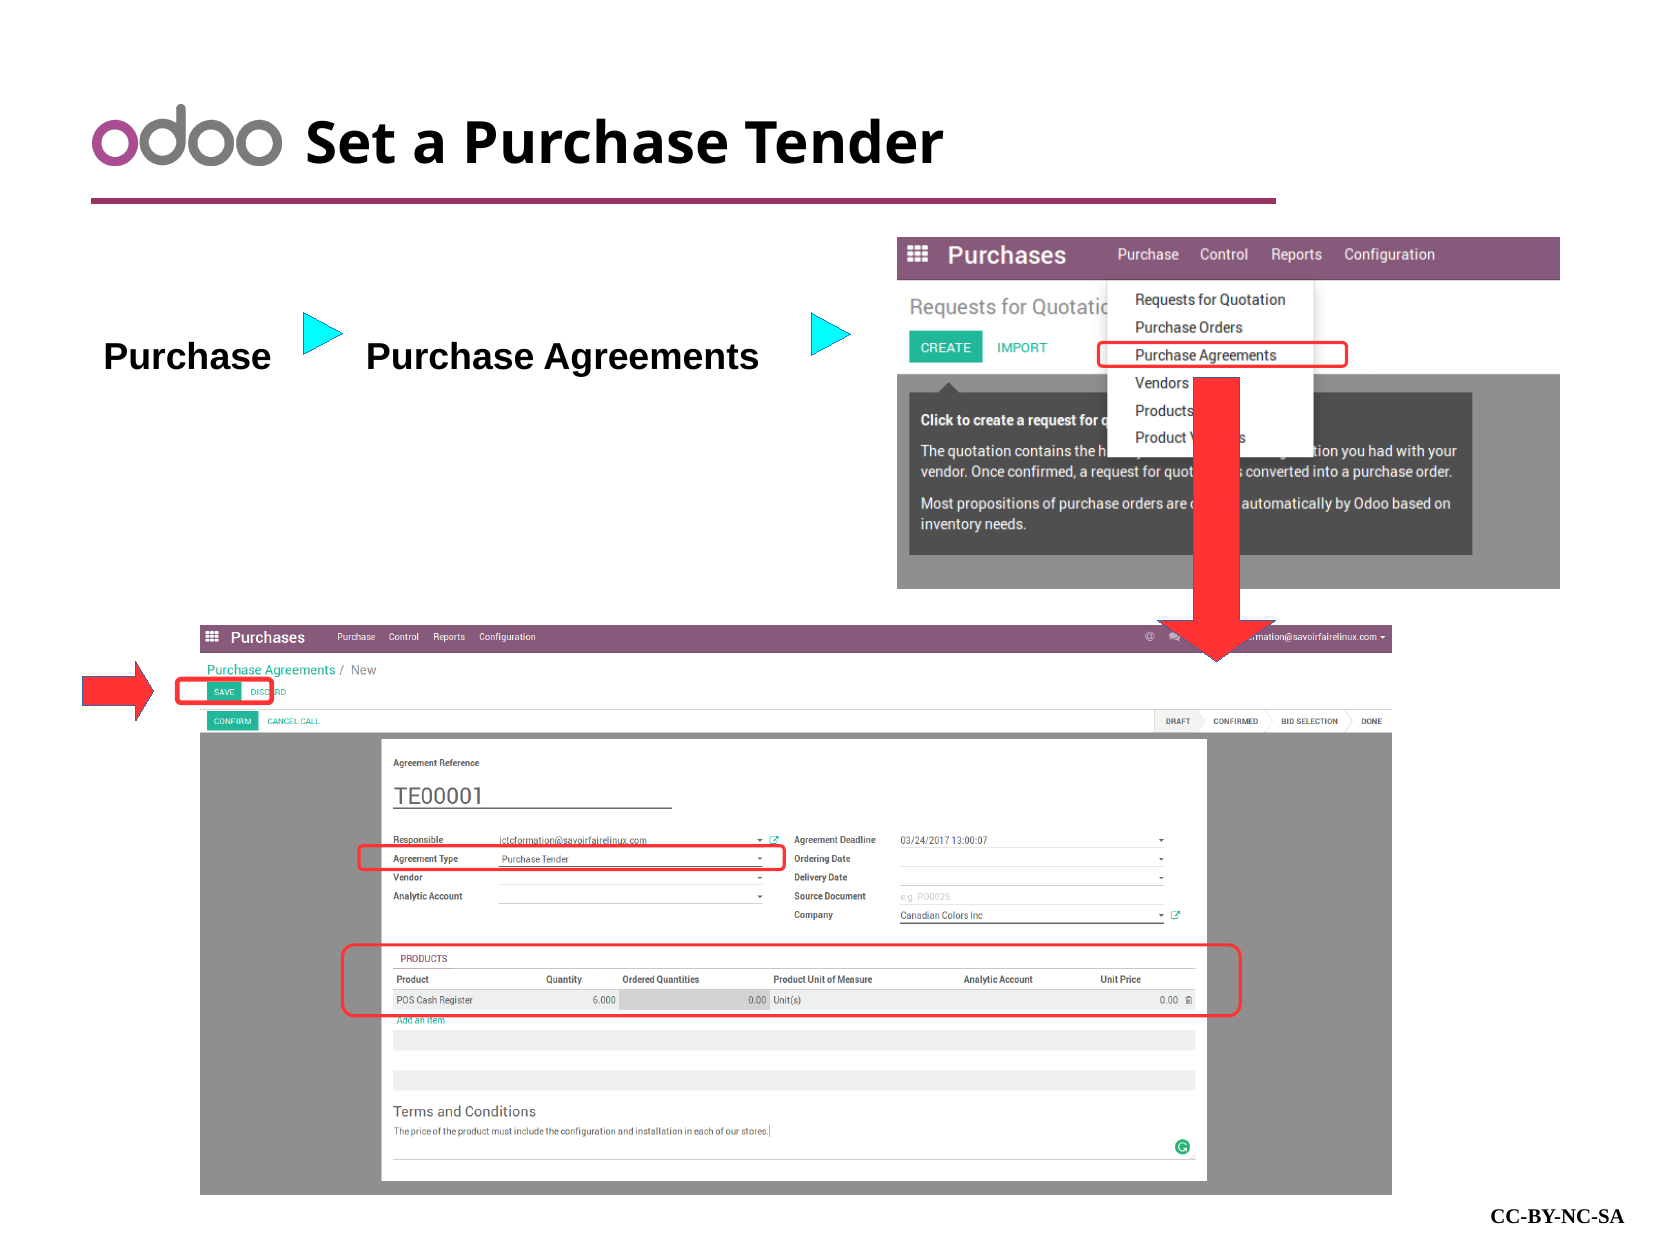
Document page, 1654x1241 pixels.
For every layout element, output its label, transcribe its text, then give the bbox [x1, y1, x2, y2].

picture [897, 237, 1560, 590]
text_box [1157, 377, 1276, 662]
title Set a Purchase Tender [305, 37, 1568, 245]
text_box [303, 312, 343, 355]
text_box [177, 679, 272, 703]
picture [200, 625, 1392, 1195]
text_box [1098, 342, 1347, 367]
text_box [342, 944, 1241, 1016]
text_box Purchase Purchase Agreements [53, 307, 1495, 1197]
text_box [811, 312, 851, 356]
picture [92, 104, 282, 166]
text_box [358, 845, 785, 870]
text_box [82, 661, 154, 721]
